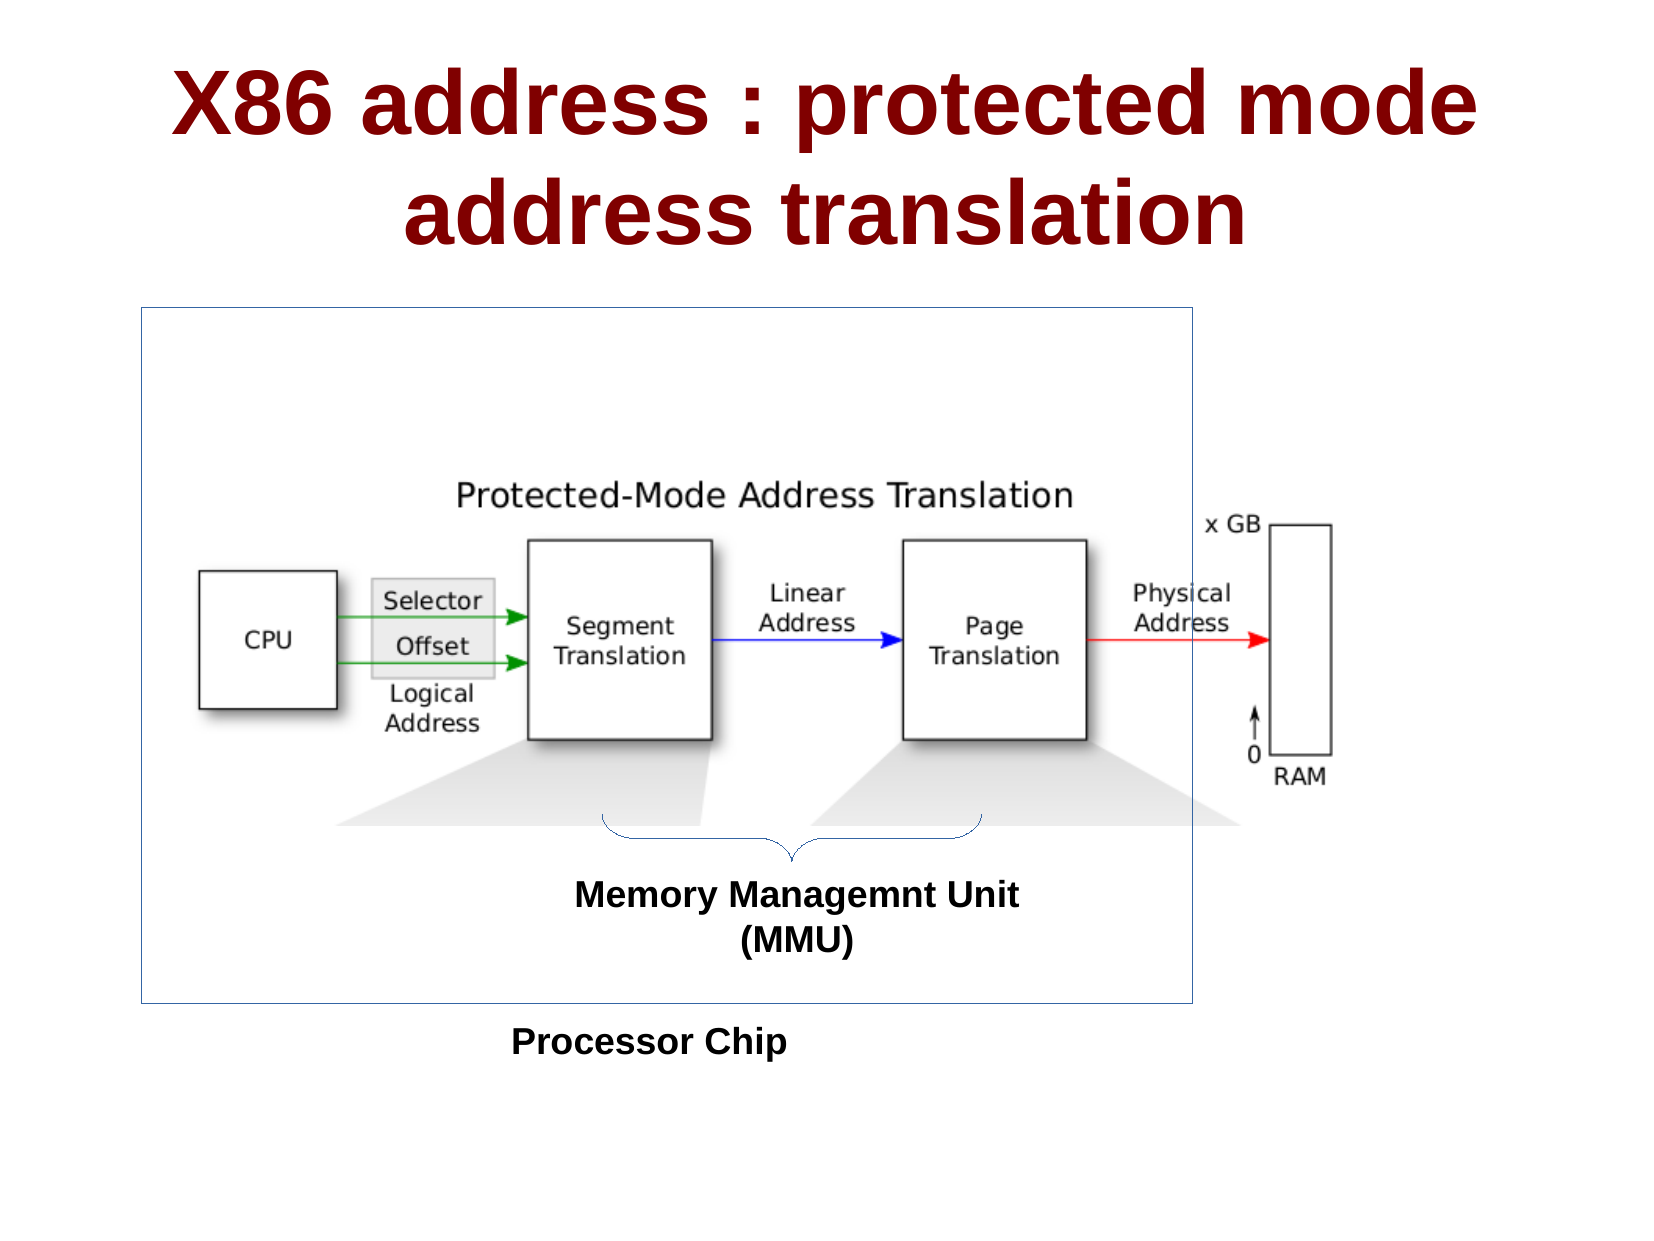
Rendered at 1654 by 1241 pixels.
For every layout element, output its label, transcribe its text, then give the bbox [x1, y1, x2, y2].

picture [1193, 448, 1394, 826]
text_box Memory Managemnt Unit (MMU) [525, 862, 1069, 1003]
text_box Processor Chip [366, 1009, 934, 1067]
picture [142, 448, 1192, 826]
title X86 address : protected mode address translation [82, 49, 1571, 257]
subtitle [82, 290, 1571, 1010]
